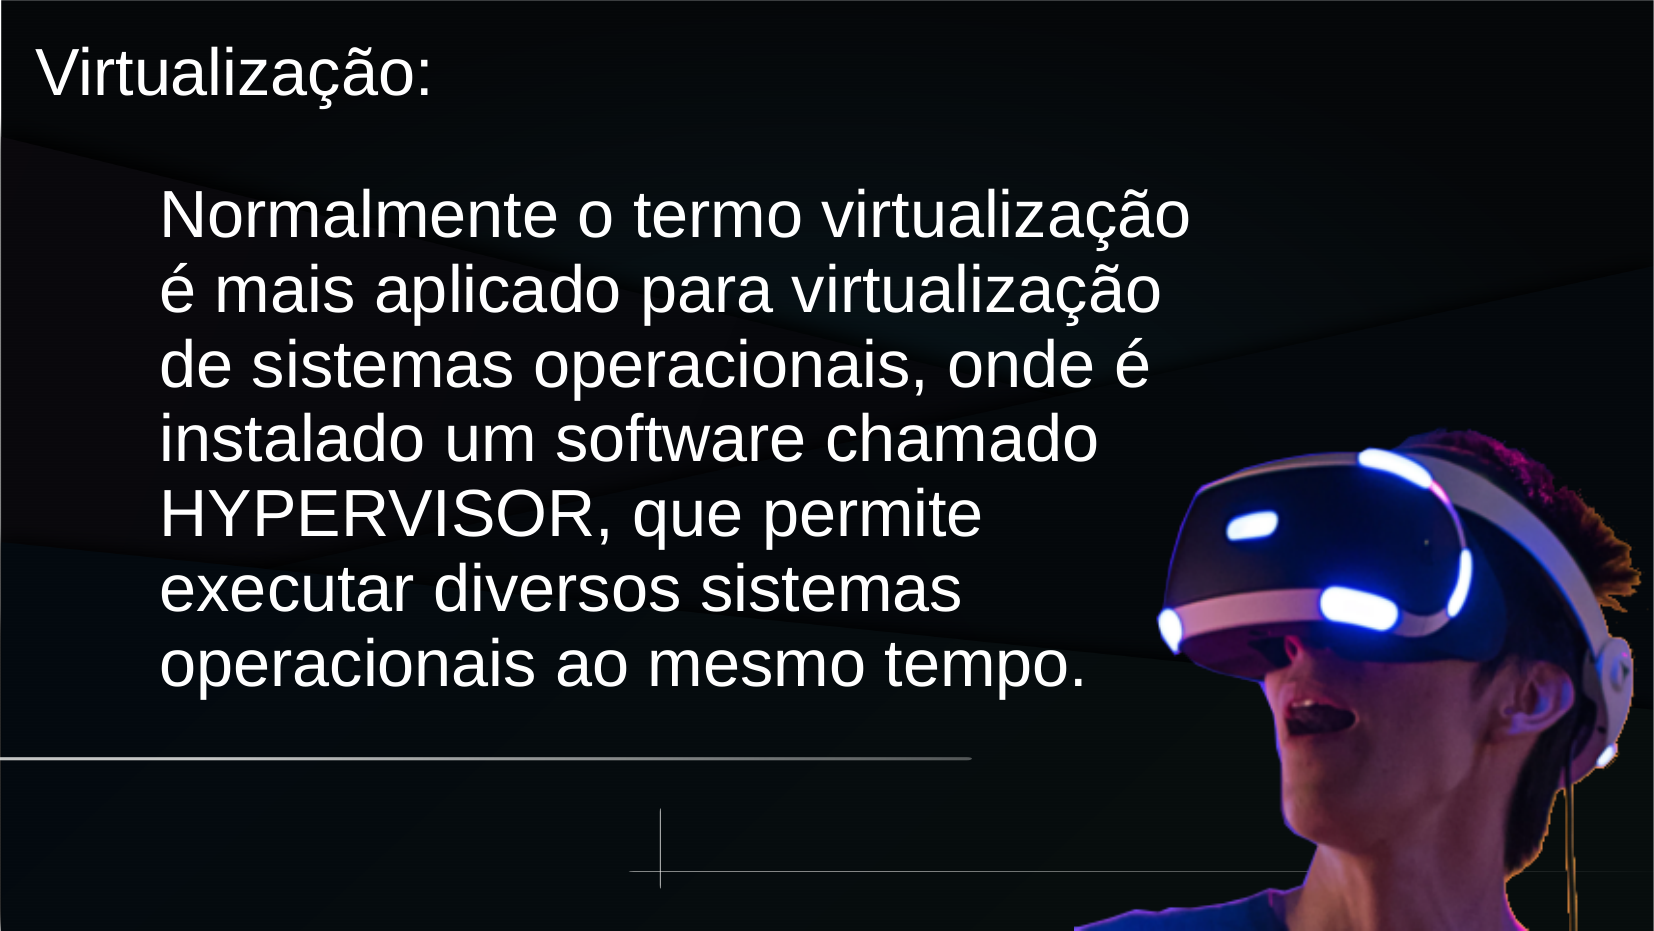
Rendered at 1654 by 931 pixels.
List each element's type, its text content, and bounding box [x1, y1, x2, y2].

list Virtualização: [35, 35, 591, 119]
list Normalmente o termo virtualização é mais aplicado para virtualização de sistemas operacionais, onde é instalado um software chamado HYPERVISOR, que permite executar diversos sistemas operacionais ao mesmo tempo. [159, 177, 1217, 721]
picture [0, 0, 1654, 931]
